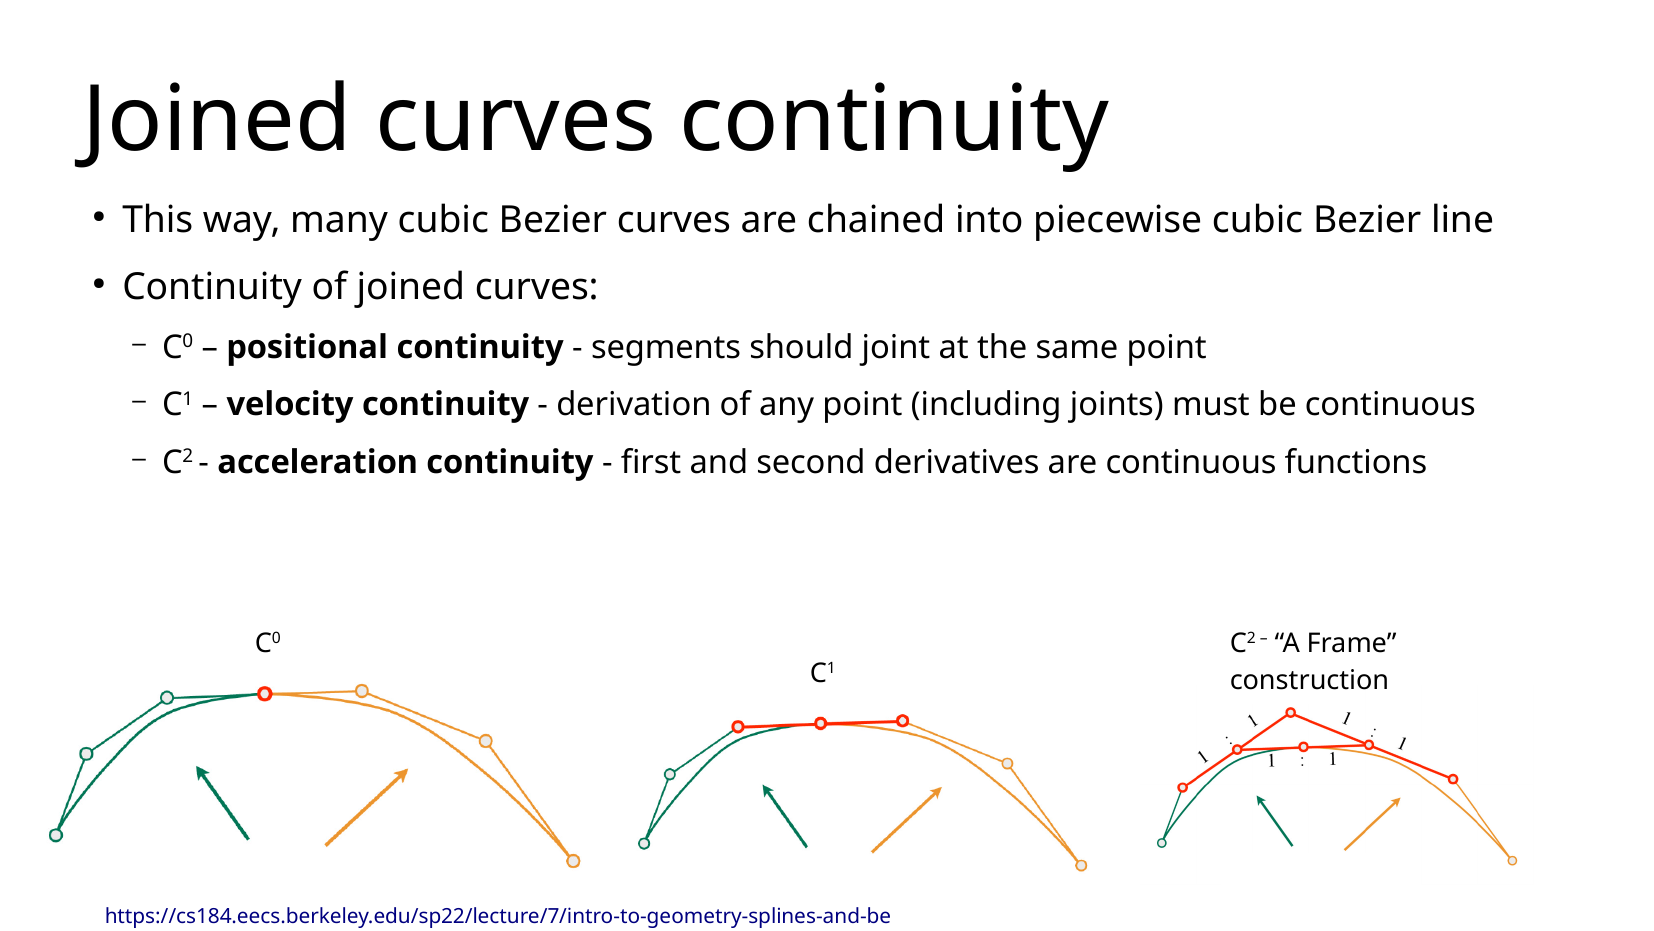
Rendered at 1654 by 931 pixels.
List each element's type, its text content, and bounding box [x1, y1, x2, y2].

title Joined curves continuity [82, 37, 1571, 192]
picture [615, 689, 1096, 893]
picture [1140, 685, 1534, 886]
text_box C0 [240, 616, 481, 766]
text_box C1 [795, 646, 1036, 796]
text_box C2 – “A Frame” construction [1215, 616, 1456, 766]
list This way, many cubic Bezier curves are chained into piecewise cubic Bezier line Continuity of joined curves: C0 – positional continuity - segments should joint at the same point C1 – velocity continuity - derivation of any point (including joints) must be continuous C2 - acceleration continuity - first and second derivatives are continuous functions [82, 192, 1571, 556]
text_box https://cs184.eecs.berkeley.edu/sp22/lecture/7/intro-to-geometry-splines-and-be [90, 894, 1066, 931]
picture [25, 668, 601, 901]
